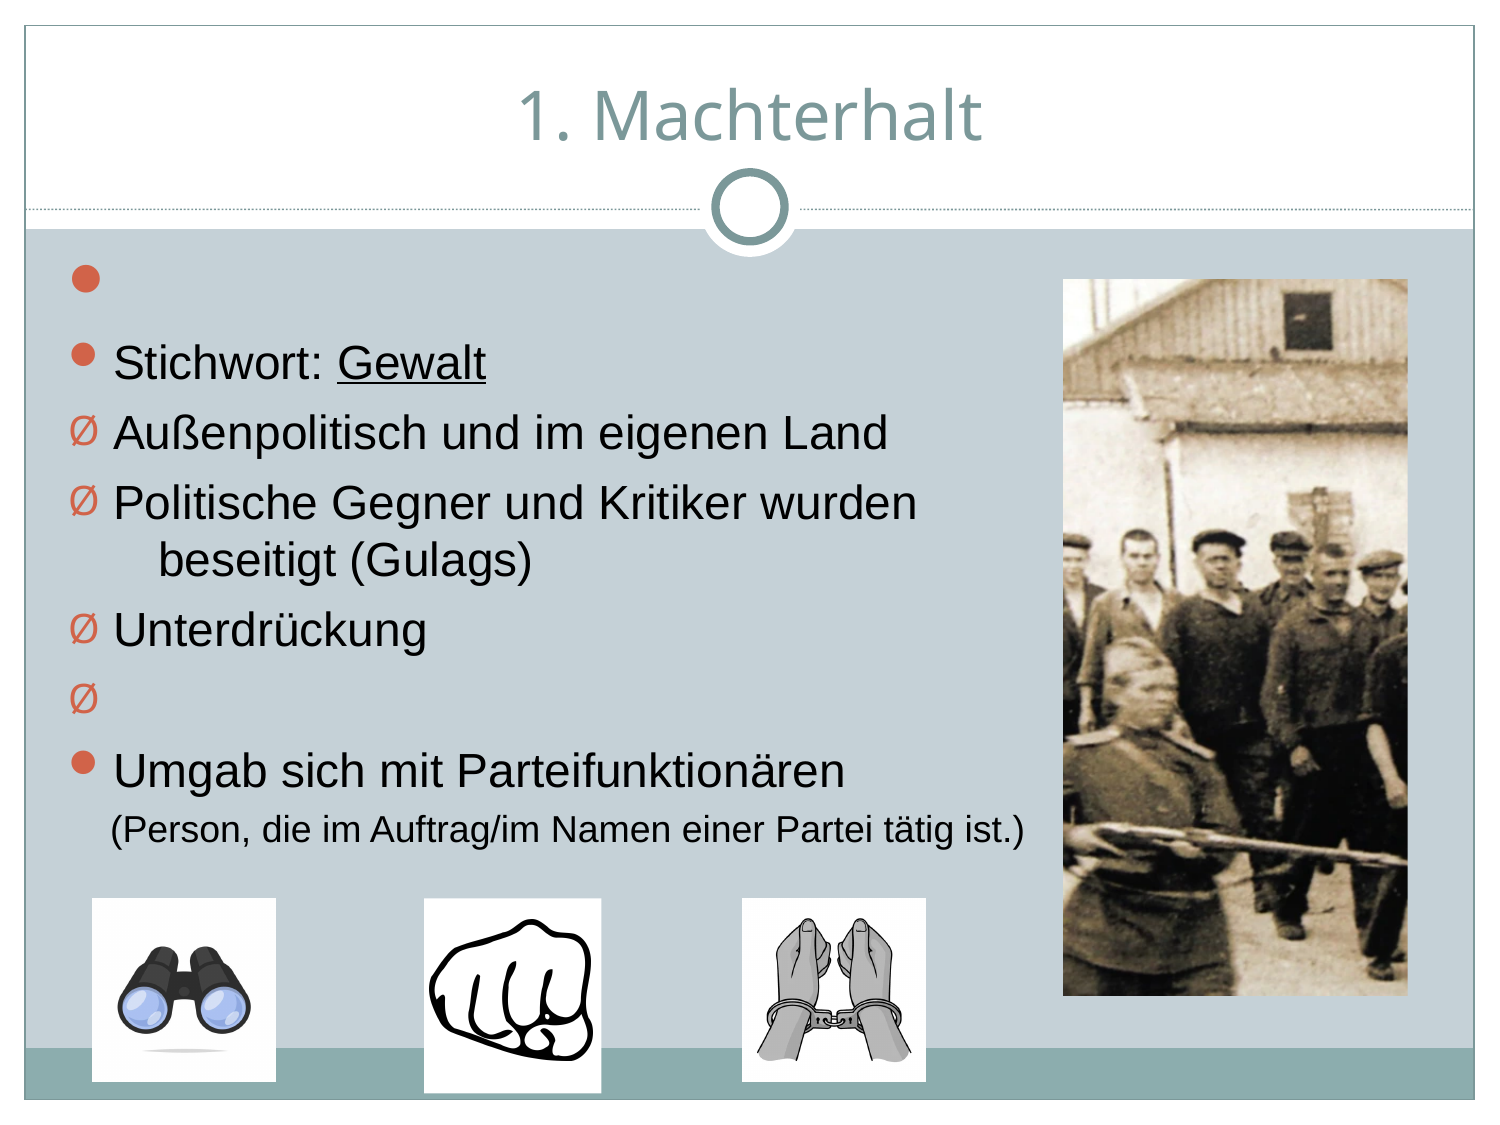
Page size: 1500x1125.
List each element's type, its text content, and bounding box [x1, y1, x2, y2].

picture [1063, 279, 1408, 996]
list Stichwort: Gewalt Außenpolitisch und im eigenen Land Politische Gegner und Kritiker wurden beseitigt (Gulags) Unterdrückung Umgab sich mit Parteifunktionären (Person, die im Auftrag/im Namen einer Partei tätig ist.) [53, 243, 1046, 994]
picture [429, 919, 593, 1061]
picture [92, 898, 276, 1082]
title 1. Machterhalt [49, 37, 1450, 162]
text_box [424, 898, 602, 1082]
picture [742, 898, 926, 1082]
